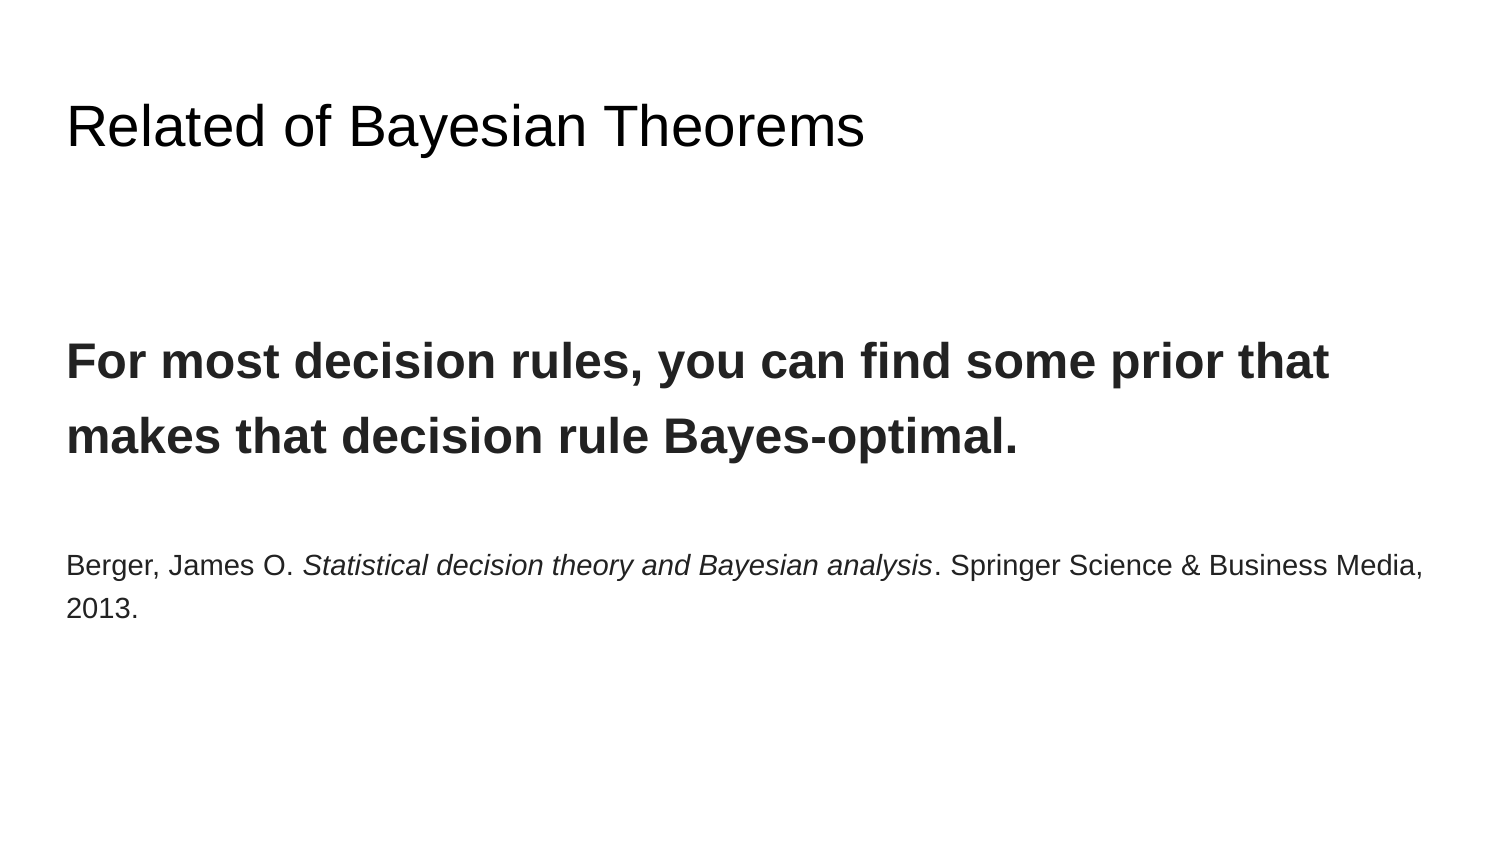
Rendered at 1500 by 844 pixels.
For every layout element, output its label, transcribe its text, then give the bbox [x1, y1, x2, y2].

list For most decision rules, you can find some prior that makes that decision rule Bayes-optimal. Berger, James O. Statistical decision theory and Bayesian analysis. Springer Science & Business Media, 2013. [51, 189, 1449, 750]
title Related of Bayesian Theorems [51, 72, 1449, 167]
